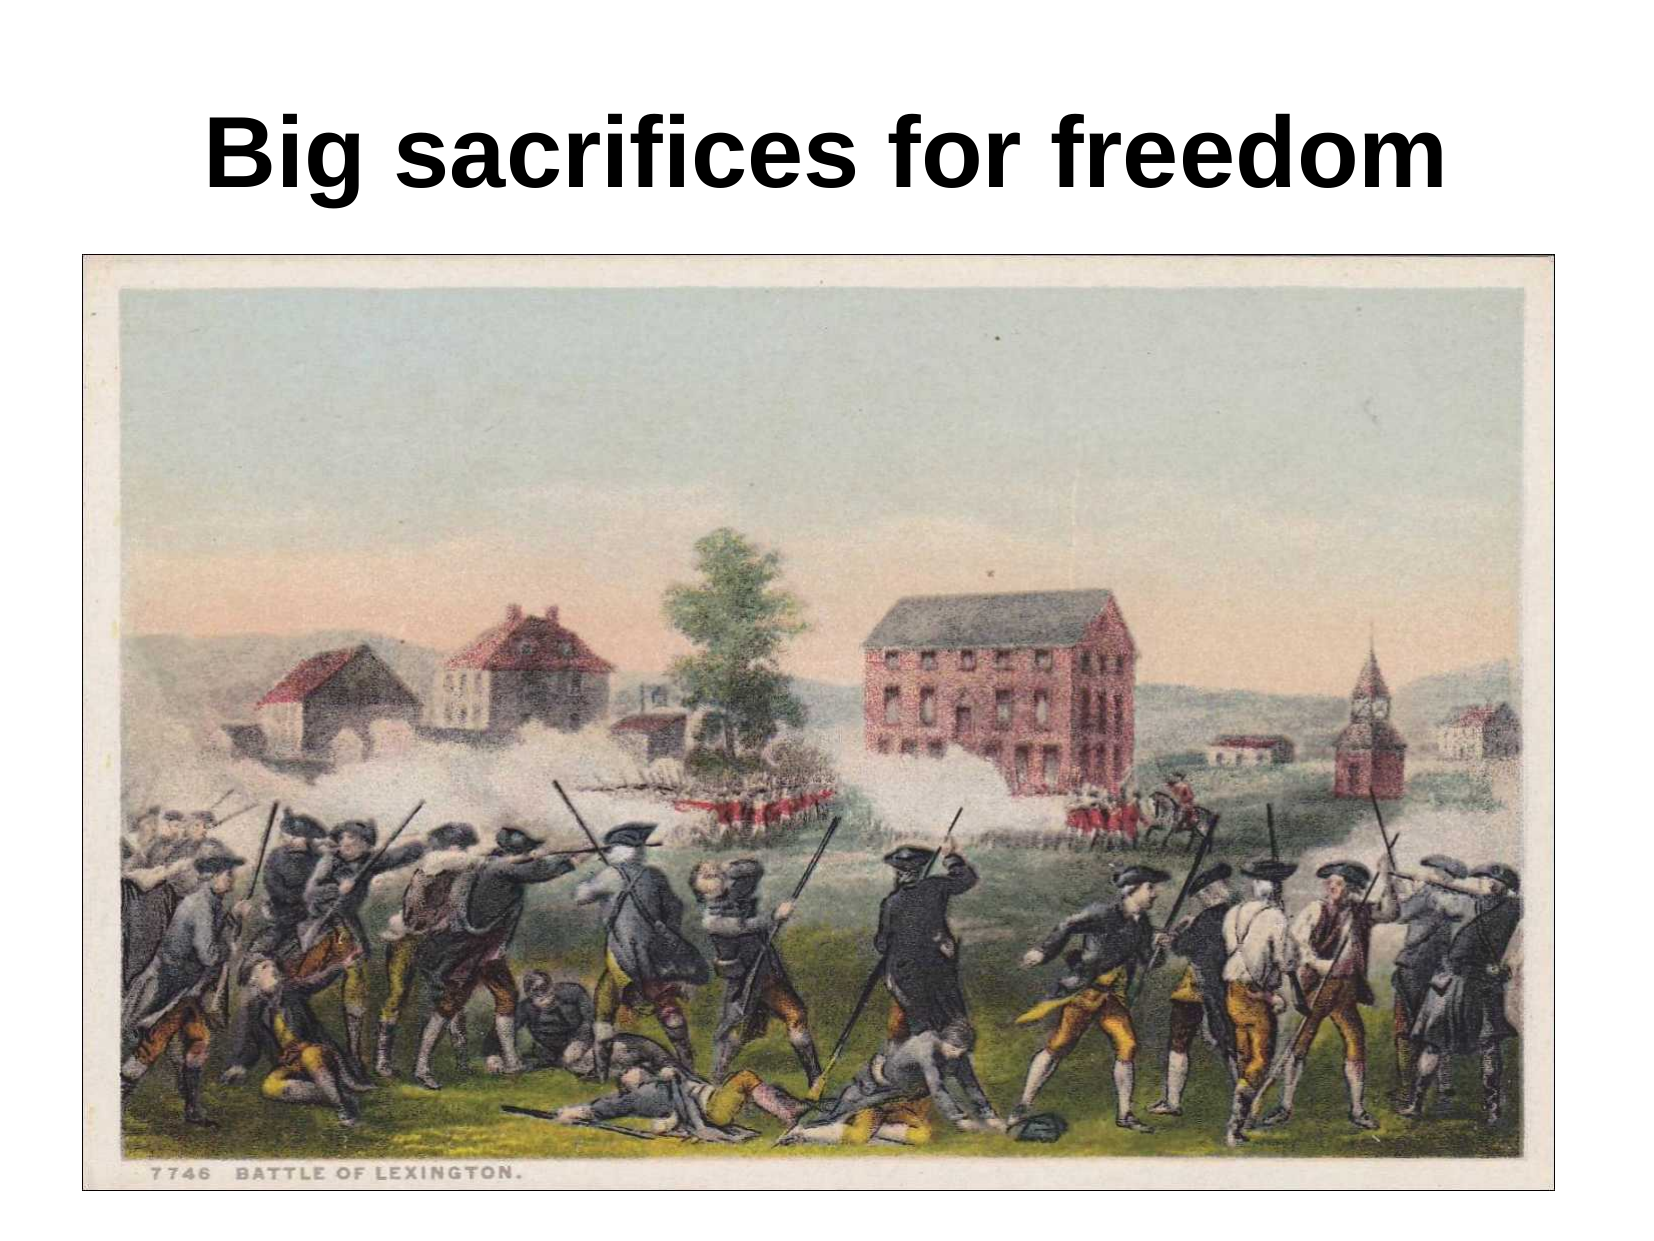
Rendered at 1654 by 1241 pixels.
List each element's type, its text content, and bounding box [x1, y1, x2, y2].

title Big sacrifices for freedom [82, 49, 1571, 257]
picture [82, 257, 1555, 1191]
